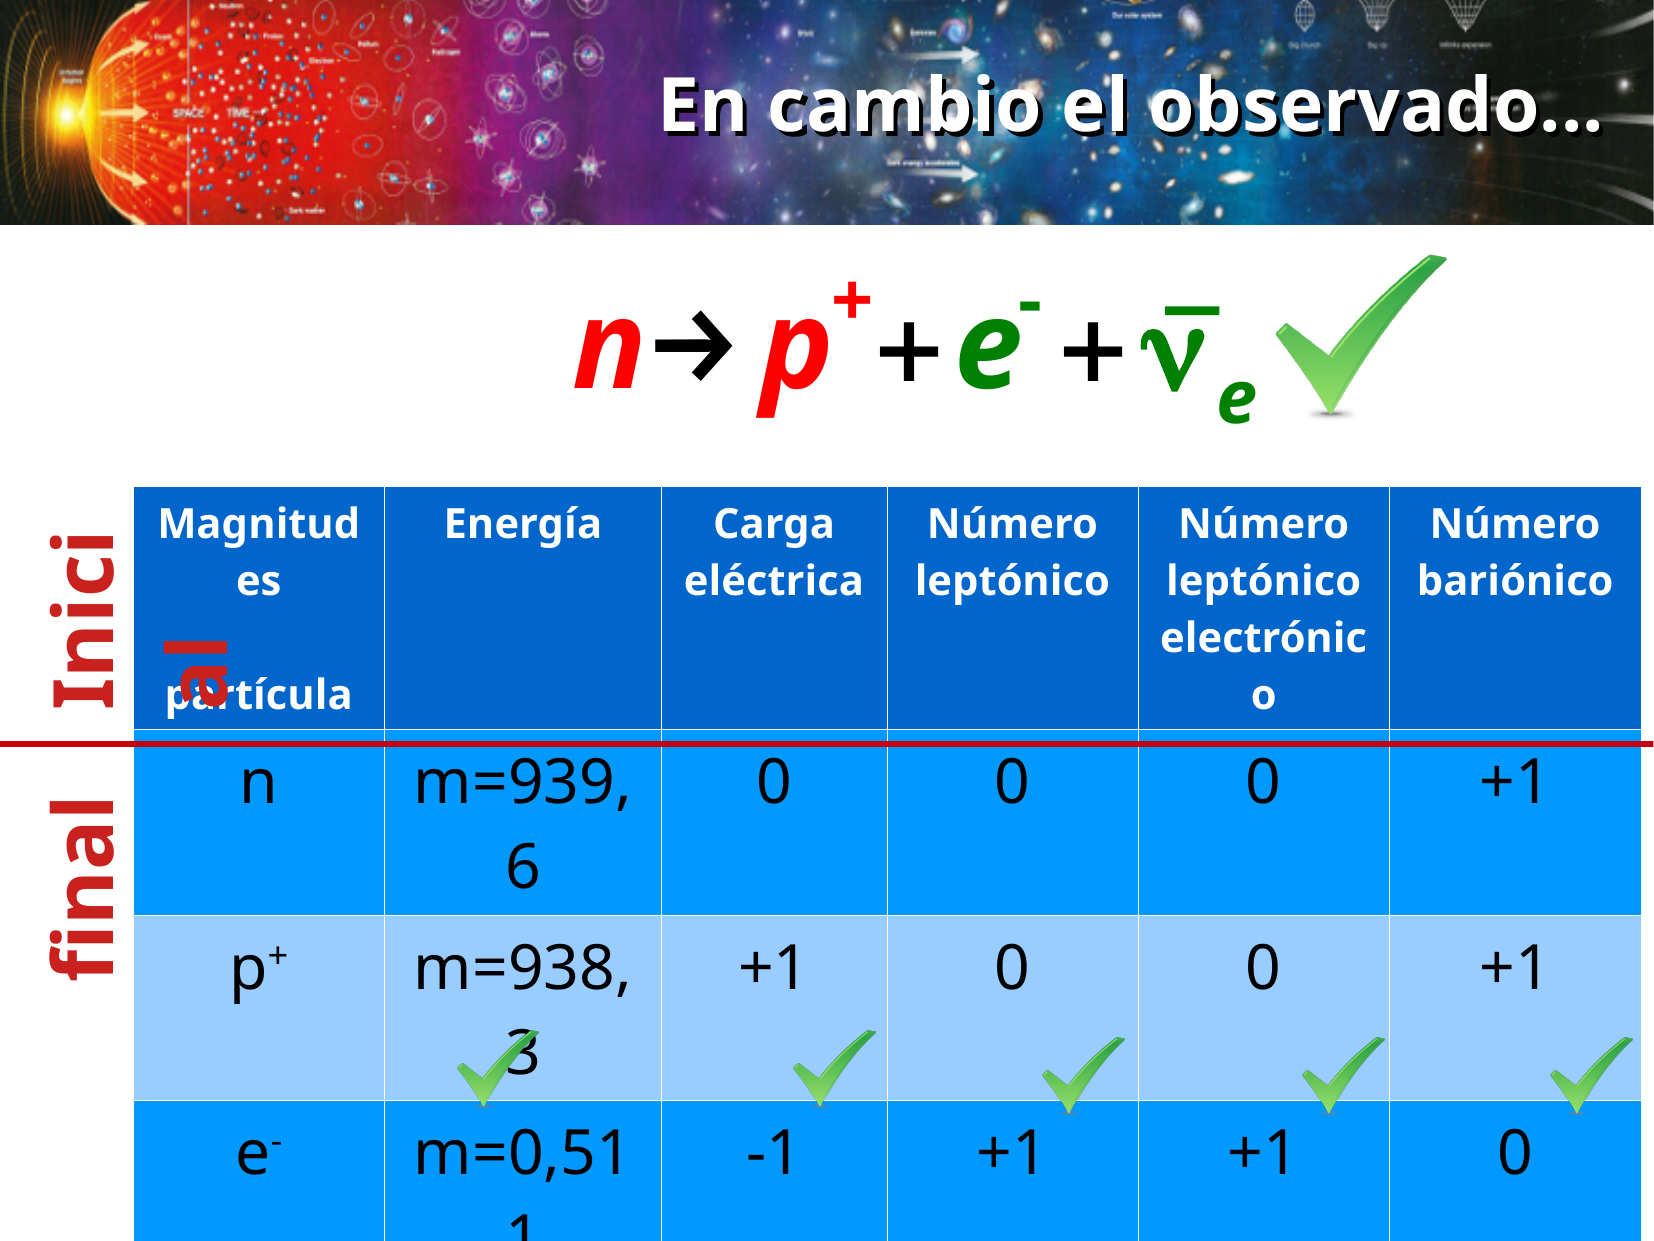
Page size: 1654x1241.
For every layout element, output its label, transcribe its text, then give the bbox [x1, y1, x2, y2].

title En cambio el observado... [45, 15, 1606, 191]
table_header Carga eléctrica [662, 487, 887, 729]
text_box Inicial [17, 486, 134, 726]
table_cell +1 [1139, 1101, 1389, 1241]
table_cell m=939,6 [385, 747, 661, 915]
table_cell 0 [1139, 730, 1389, 741]
table_cell +1 [1390, 730, 1641, 741]
table_header Energía [385, 487, 661, 729]
picture [1275, 254, 1447, 422]
table_cell 0 [662, 730, 887, 741]
table_cell p+ [134, 916, 384, 1100]
picture [1042, 1037, 1125, 1117]
table_cell m=938,3 [385, 916, 661, 1100]
table_header Número leptónico electrónico [1139, 487, 1389, 729]
table_cell e- [134, 1101, 384, 1241]
table_cell 0 [888, 747, 1138, 915]
table_cell +1 [1390, 916, 1641, 1100]
text_box final [17, 810, 134, 998]
table_cell 0 [1139, 916, 1389, 1100]
table_header Número bariónico [1390, 487, 1641, 729]
table_header Magnitudes partícula [134, 487, 384, 729]
table_cell +1 [662, 916, 887, 1100]
table_cell -1 [662, 1101, 887, 1241]
table_cell 0 [1390, 1101, 1641, 1241]
table_cell m=0,511 [385, 1101, 661, 1241]
chart [562, 255, 1261, 443]
table_cell +1 [1390, 747, 1641, 915]
picture [0, 0, 1654, 225]
picture [457, 1030, 539, 1111]
table_cell 0 [888, 916, 1138, 1100]
table_cell 0 [1139, 747, 1389, 915]
table_cell n [134, 730, 384, 741]
picture [793, 1030, 876, 1111]
table_cell +1 [888, 1101, 1138, 1241]
table_cell 0 [888, 730, 1138, 741]
picture [1302, 1037, 1385, 1117]
table_cell n [134, 747, 384, 915]
table_cell m=939,6 [385, 730, 661, 741]
picture [1550, 1037, 1633, 1117]
table_header Número leptónico [888, 487, 1138, 729]
table_cell 0 [662, 747, 887, 915]
